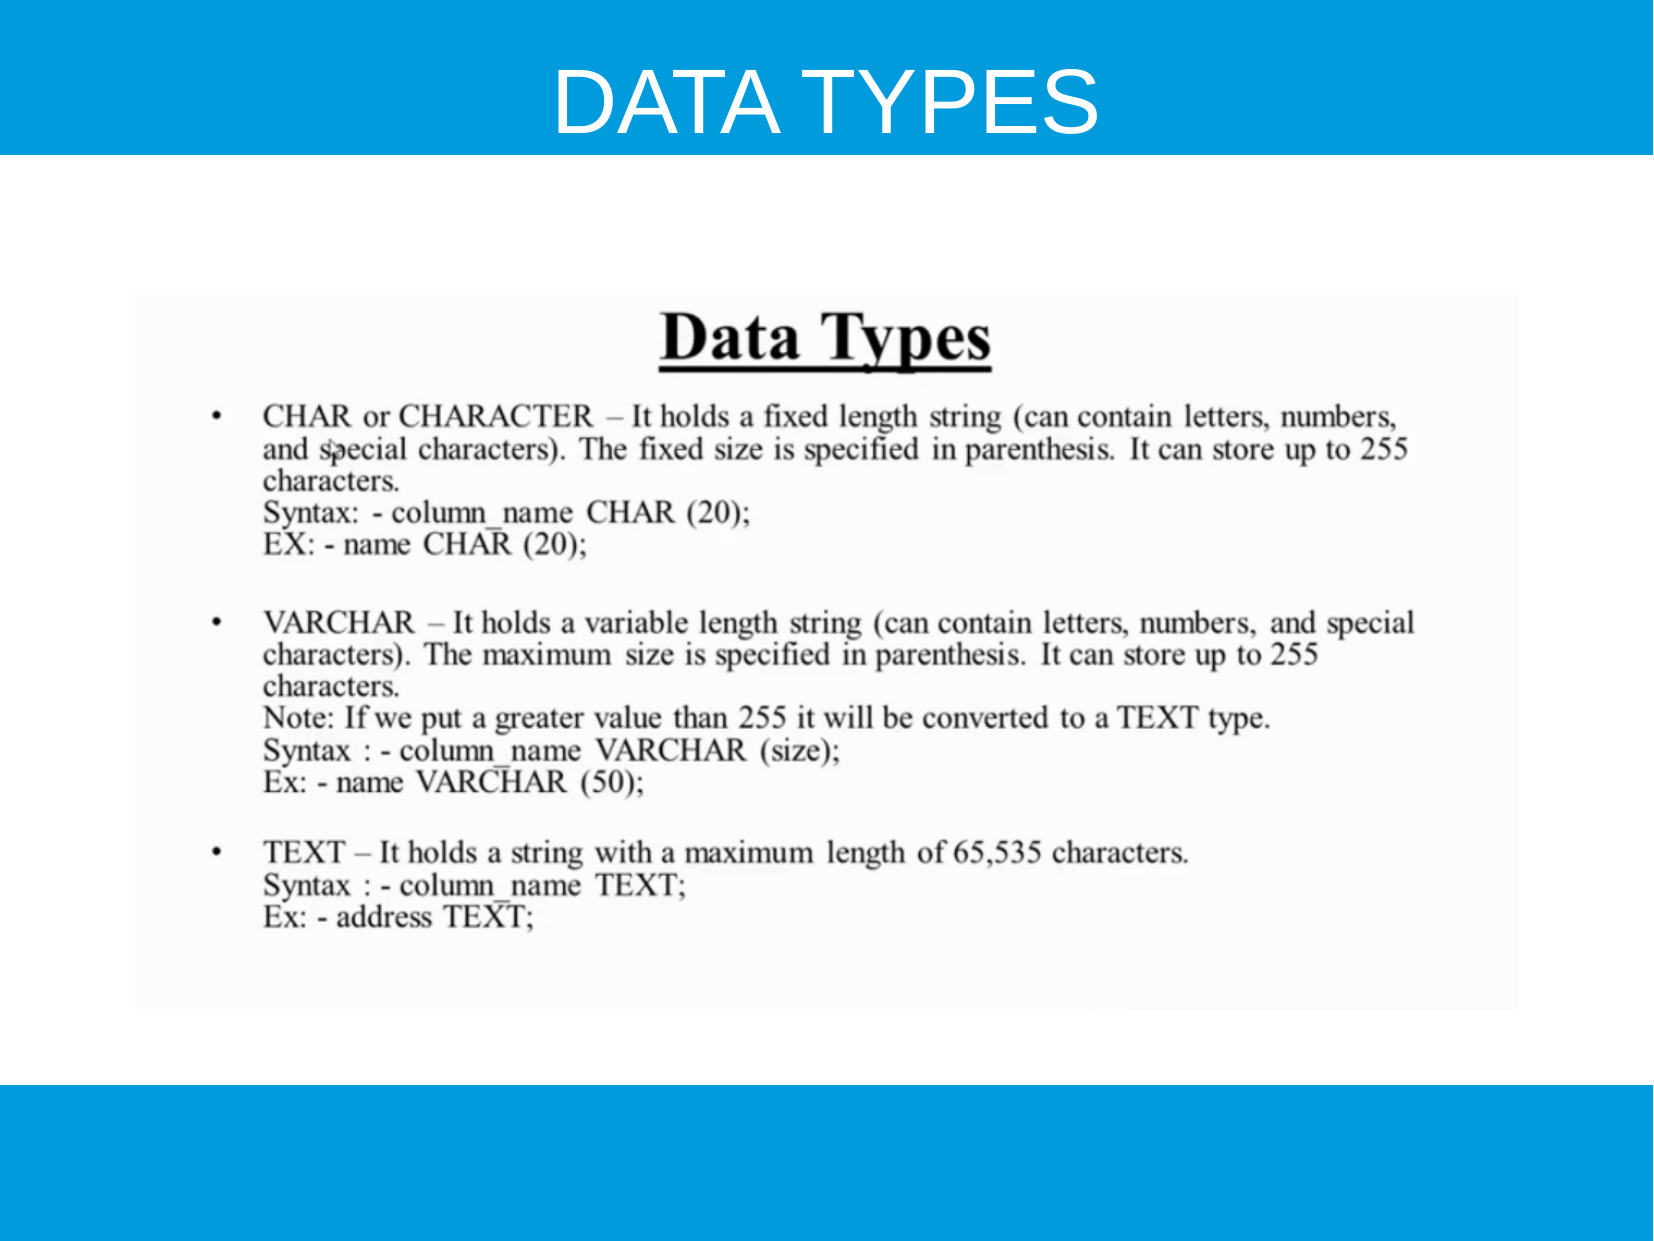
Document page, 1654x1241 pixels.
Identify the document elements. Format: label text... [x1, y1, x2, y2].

title DATA TYPES [82, 49, 1571, 155]
picture [135, 290, 1519, 1010]
